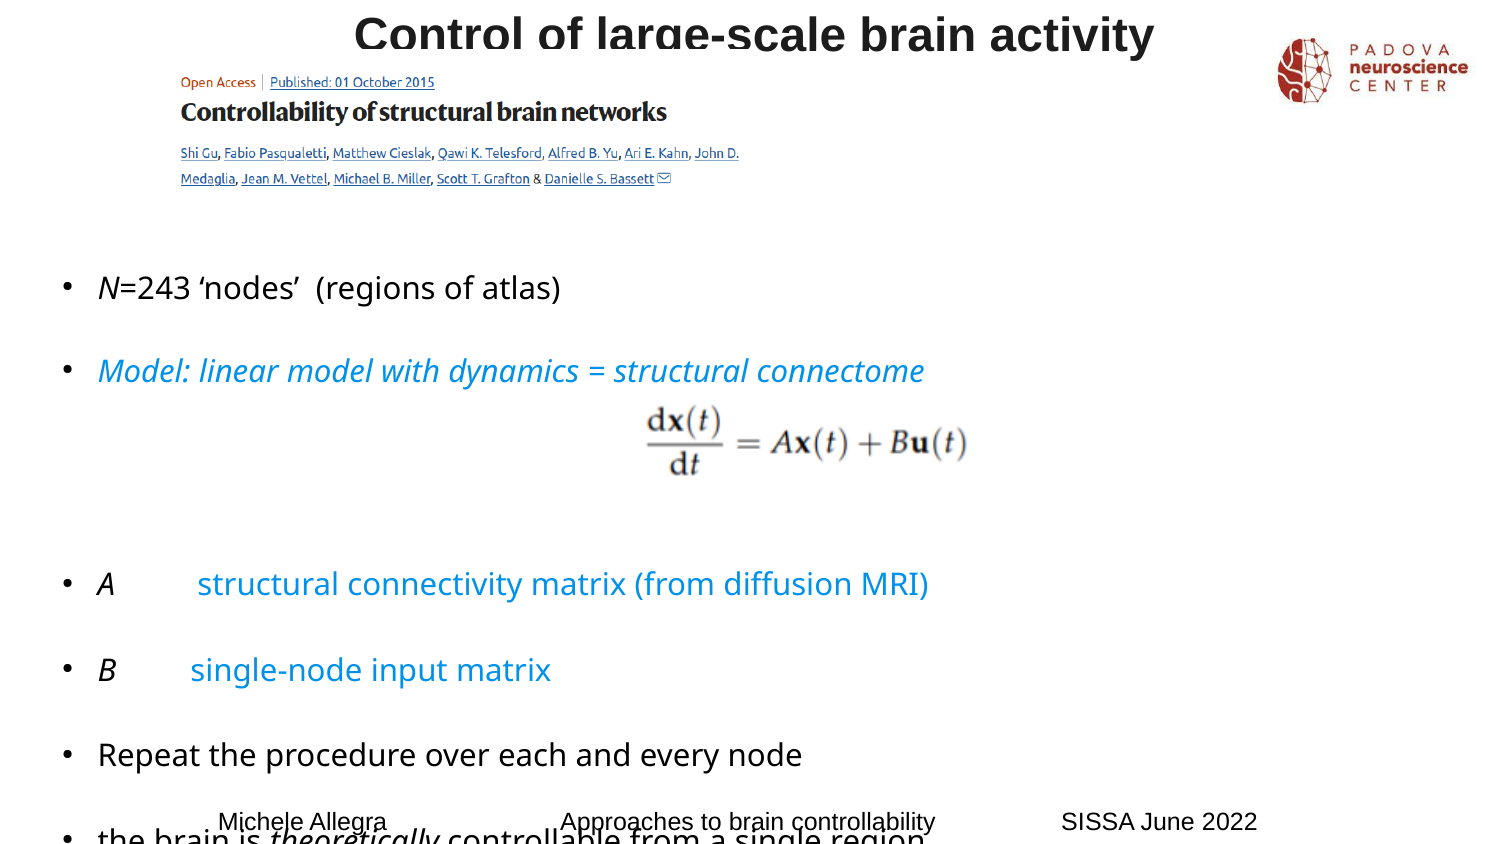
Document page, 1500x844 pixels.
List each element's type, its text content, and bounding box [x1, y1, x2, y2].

text_box Control of large-scale brain activity [74, 0, 1436, 83]
text_box Michele Allegra Approaches to brain controllability SISSA June 2022 [64, 794, 1415, 844]
picture [172, 49, 748, 207]
picture [1268, 10, 1476, 123]
text_box N=243 ‘nodes’ (regions of atlas) Model: linear model with dynamics = structural connectome A structural connectivity matrix (from diffusion MRI) B single-node input matrix Repeat the procedure over each and every node the brain is theoretically controllable from a single region [47, 173, 1241, 801]
picture [637, 389, 990, 493]
